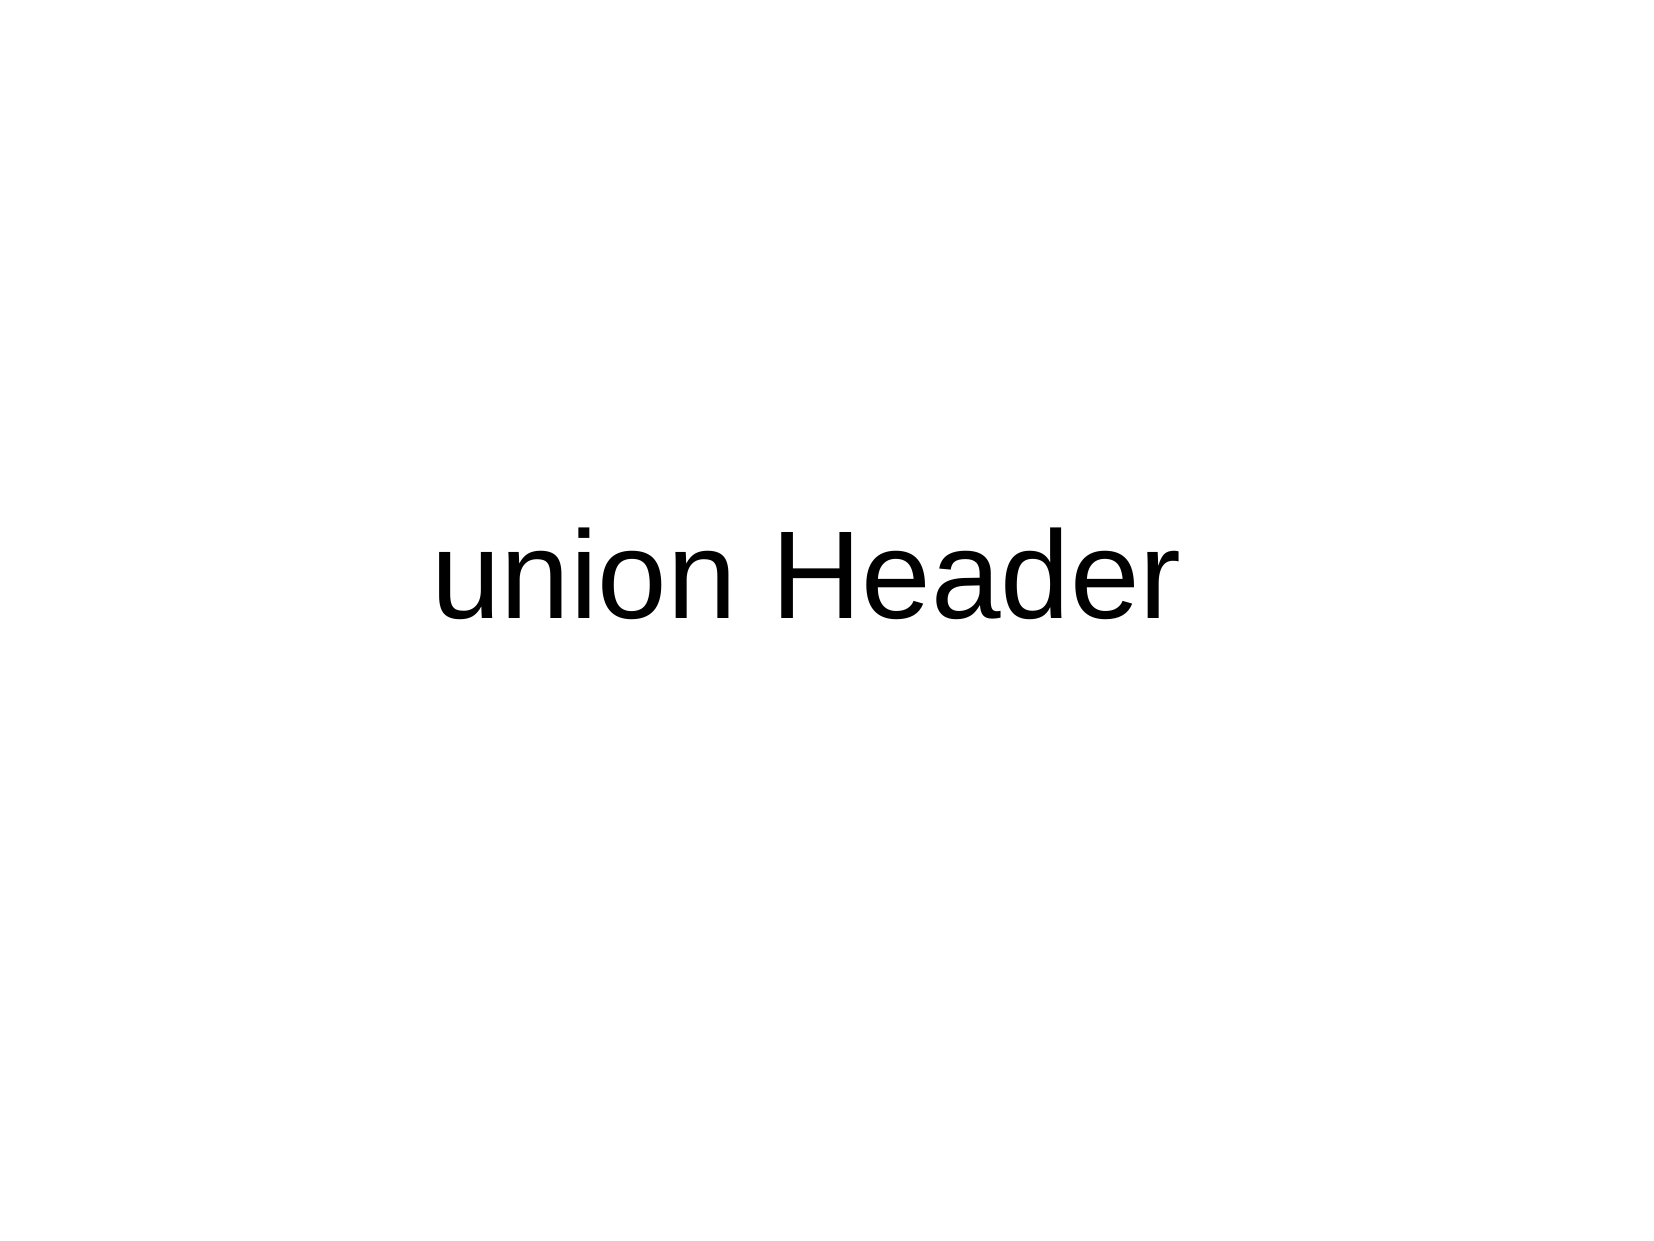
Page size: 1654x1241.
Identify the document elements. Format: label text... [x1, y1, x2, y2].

subtitle union Header [62, 46, 1551, 1106]
